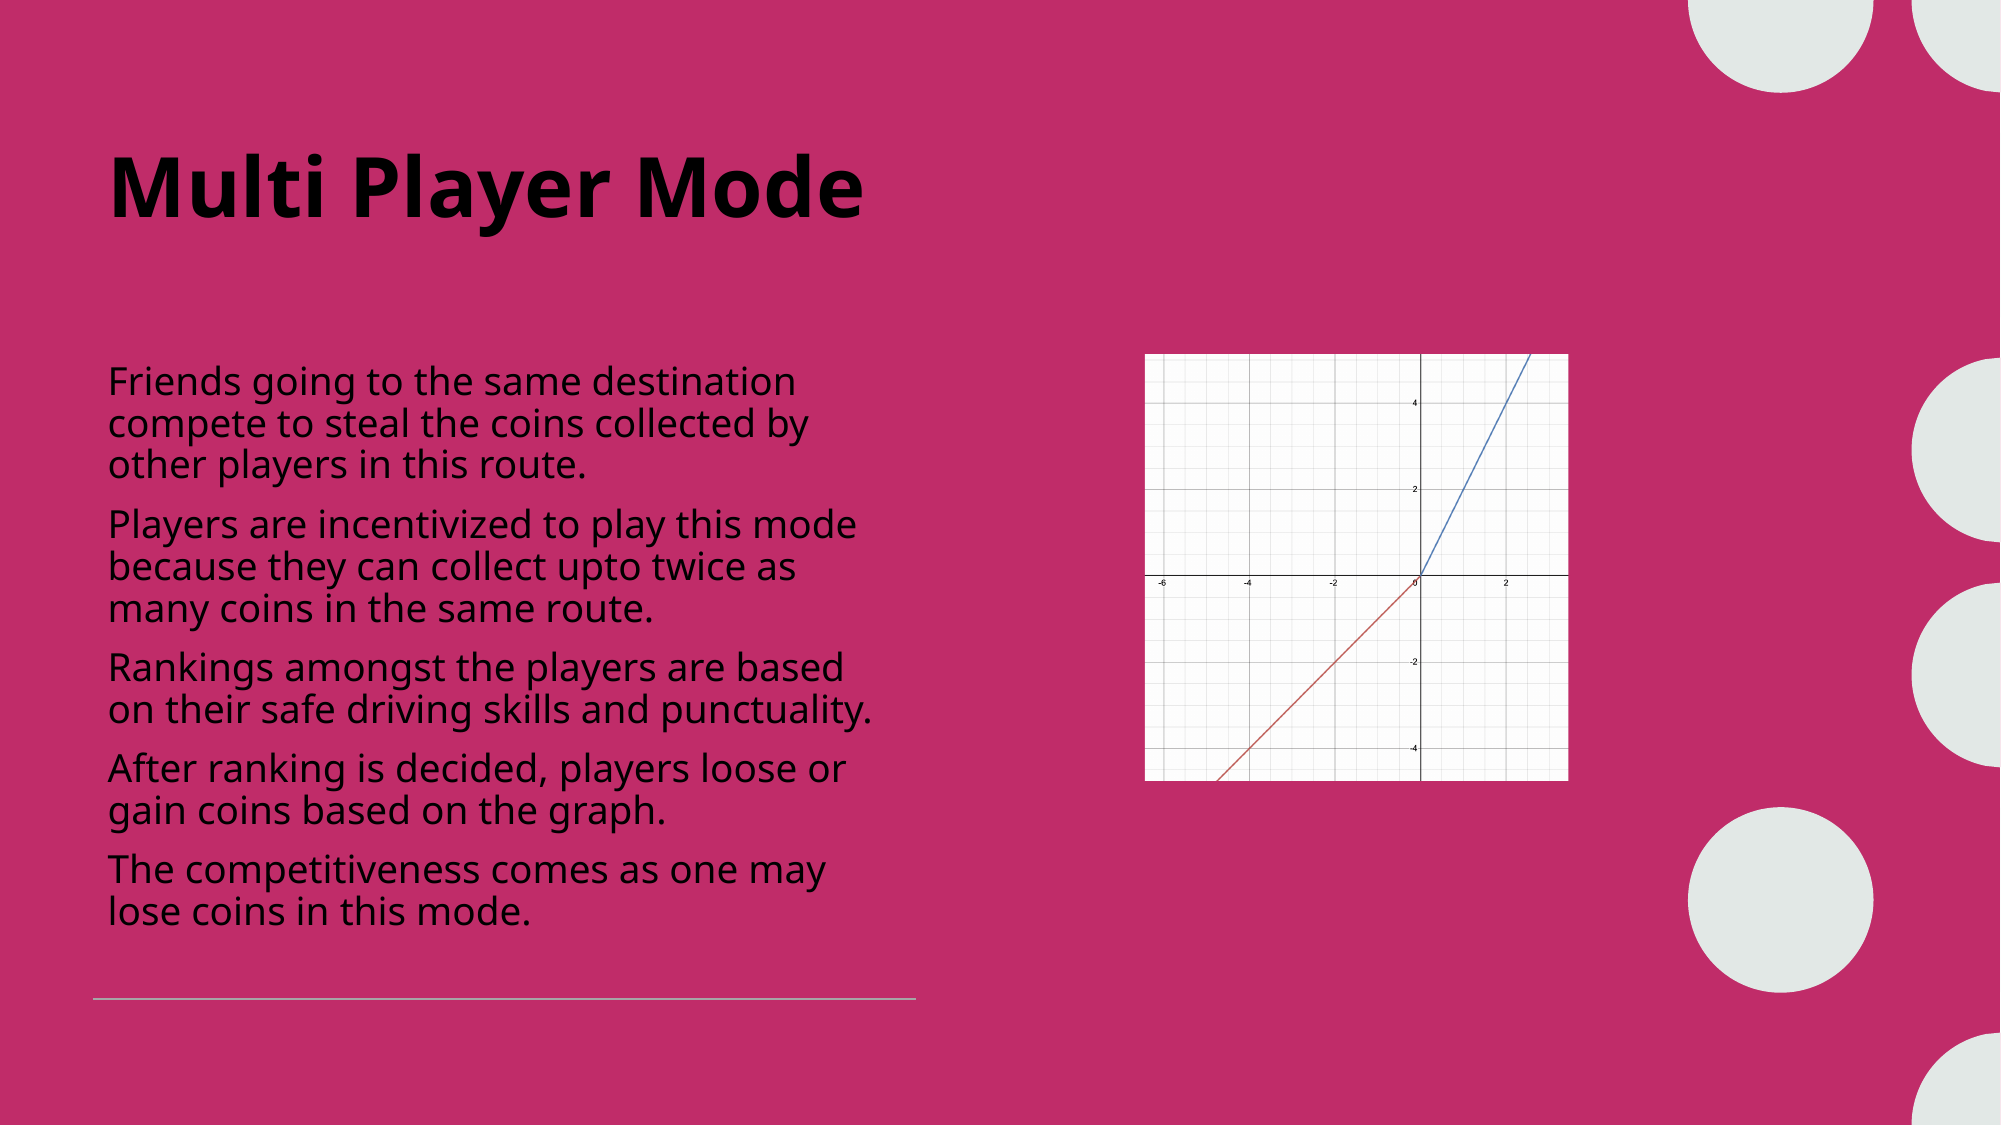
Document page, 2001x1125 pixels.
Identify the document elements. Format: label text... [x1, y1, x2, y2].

picture [1144, 354, 1569, 781]
list Friends going to the same destination compete to steal the coins collected by other players in this route. Players are incentivized to play this mode because they can collect upto twice as many coins in the same route. Rankings amongst the players are based on their safe driving skills and punctuality. After ranking is decided, players loose or gain coins based on the graph. The competitiveness comes as one may lose coins in this mode. [92, 354, 917, 946]
text_box [0, 0, 2000, 1125]
title Multi Player Mode [92, 126, 917, 335]
